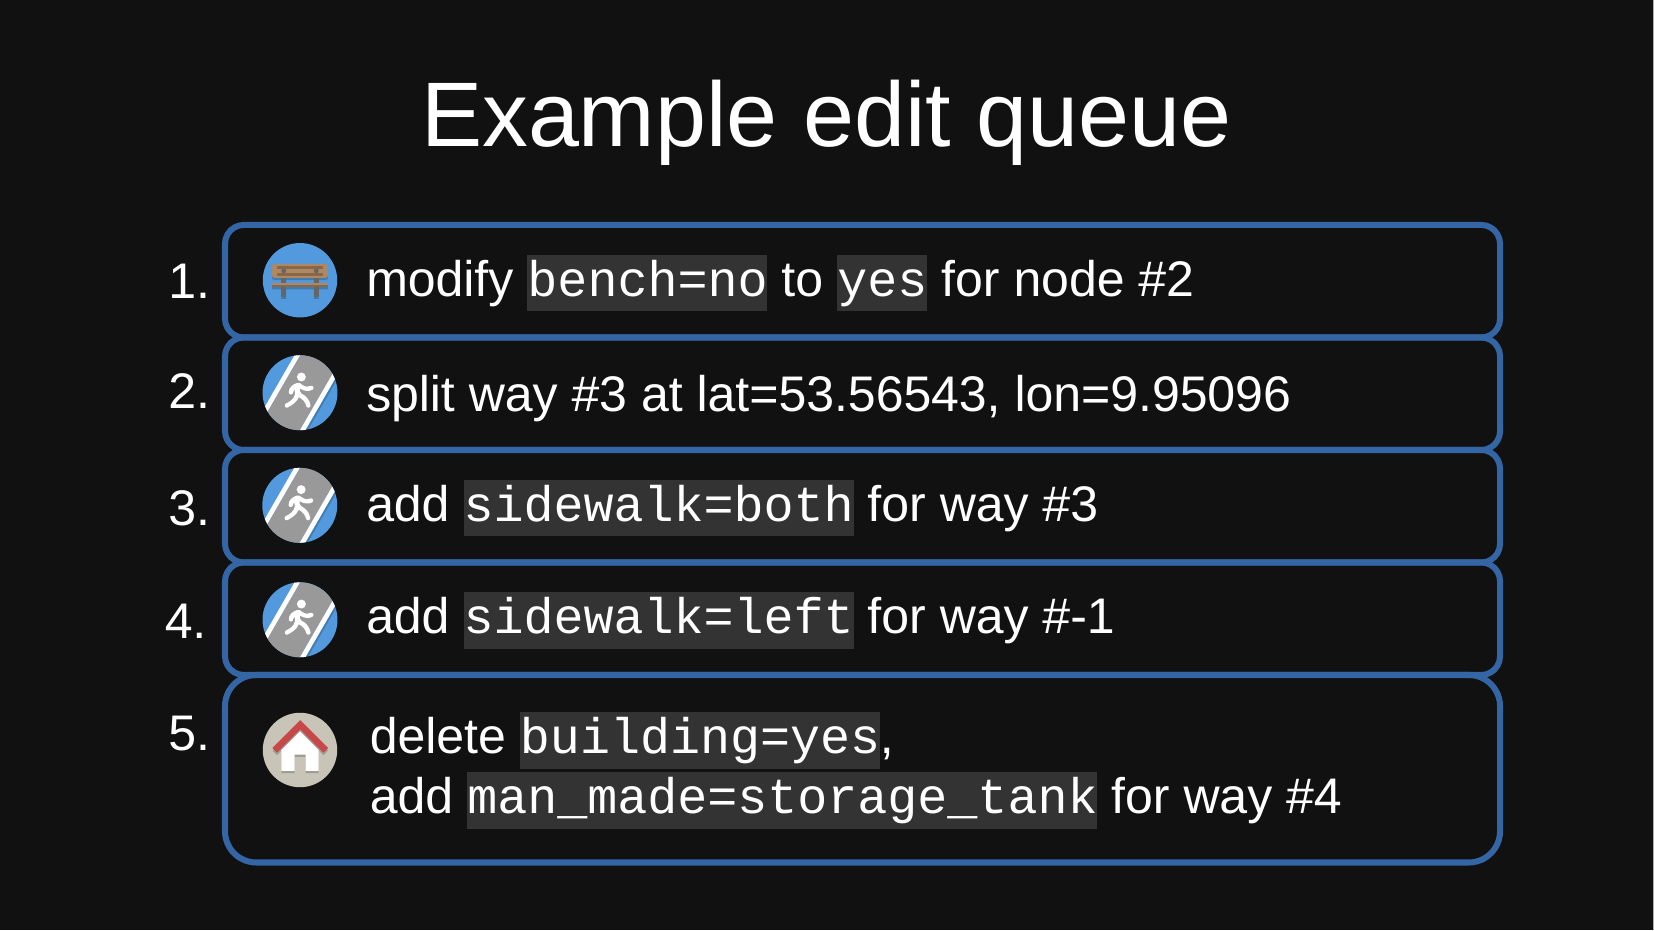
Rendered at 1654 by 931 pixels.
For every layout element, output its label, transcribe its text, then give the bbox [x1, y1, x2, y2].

text_box 2. [153, 333, 226, 450]
text_box add sidewalk=left for way #-1 [225, 562, 1501, 676]
picture [262, 712, 338, 788]
text_box 1. [153, 225, 226, 333]
title Example edit queue [82, 37, 1571, 193]
text_box 3. [153, 450, 226, 567]
text_box add sidewalk=both for way #3 [226, 449, 1501, 562]
picture [262, 242, 338, 318]
text_box split way #3 at lat=53.56543, lon=9.95096 [226, 337, 1501, 450]
text_box 4. [150, 562, 222, 680]
text_box delete building=yes, add man_made=storage_tank for way #4 [225, 674, 1501, 863]
text_box modify bench=no to yes for node #2 [226, 224, 1501, 337]
text_box 5. [153, 675, 226, 792]
picture [262, 355, 338, 431]
picture [262, 467, 338, 543]
picture [262, 582, 338, 658]
